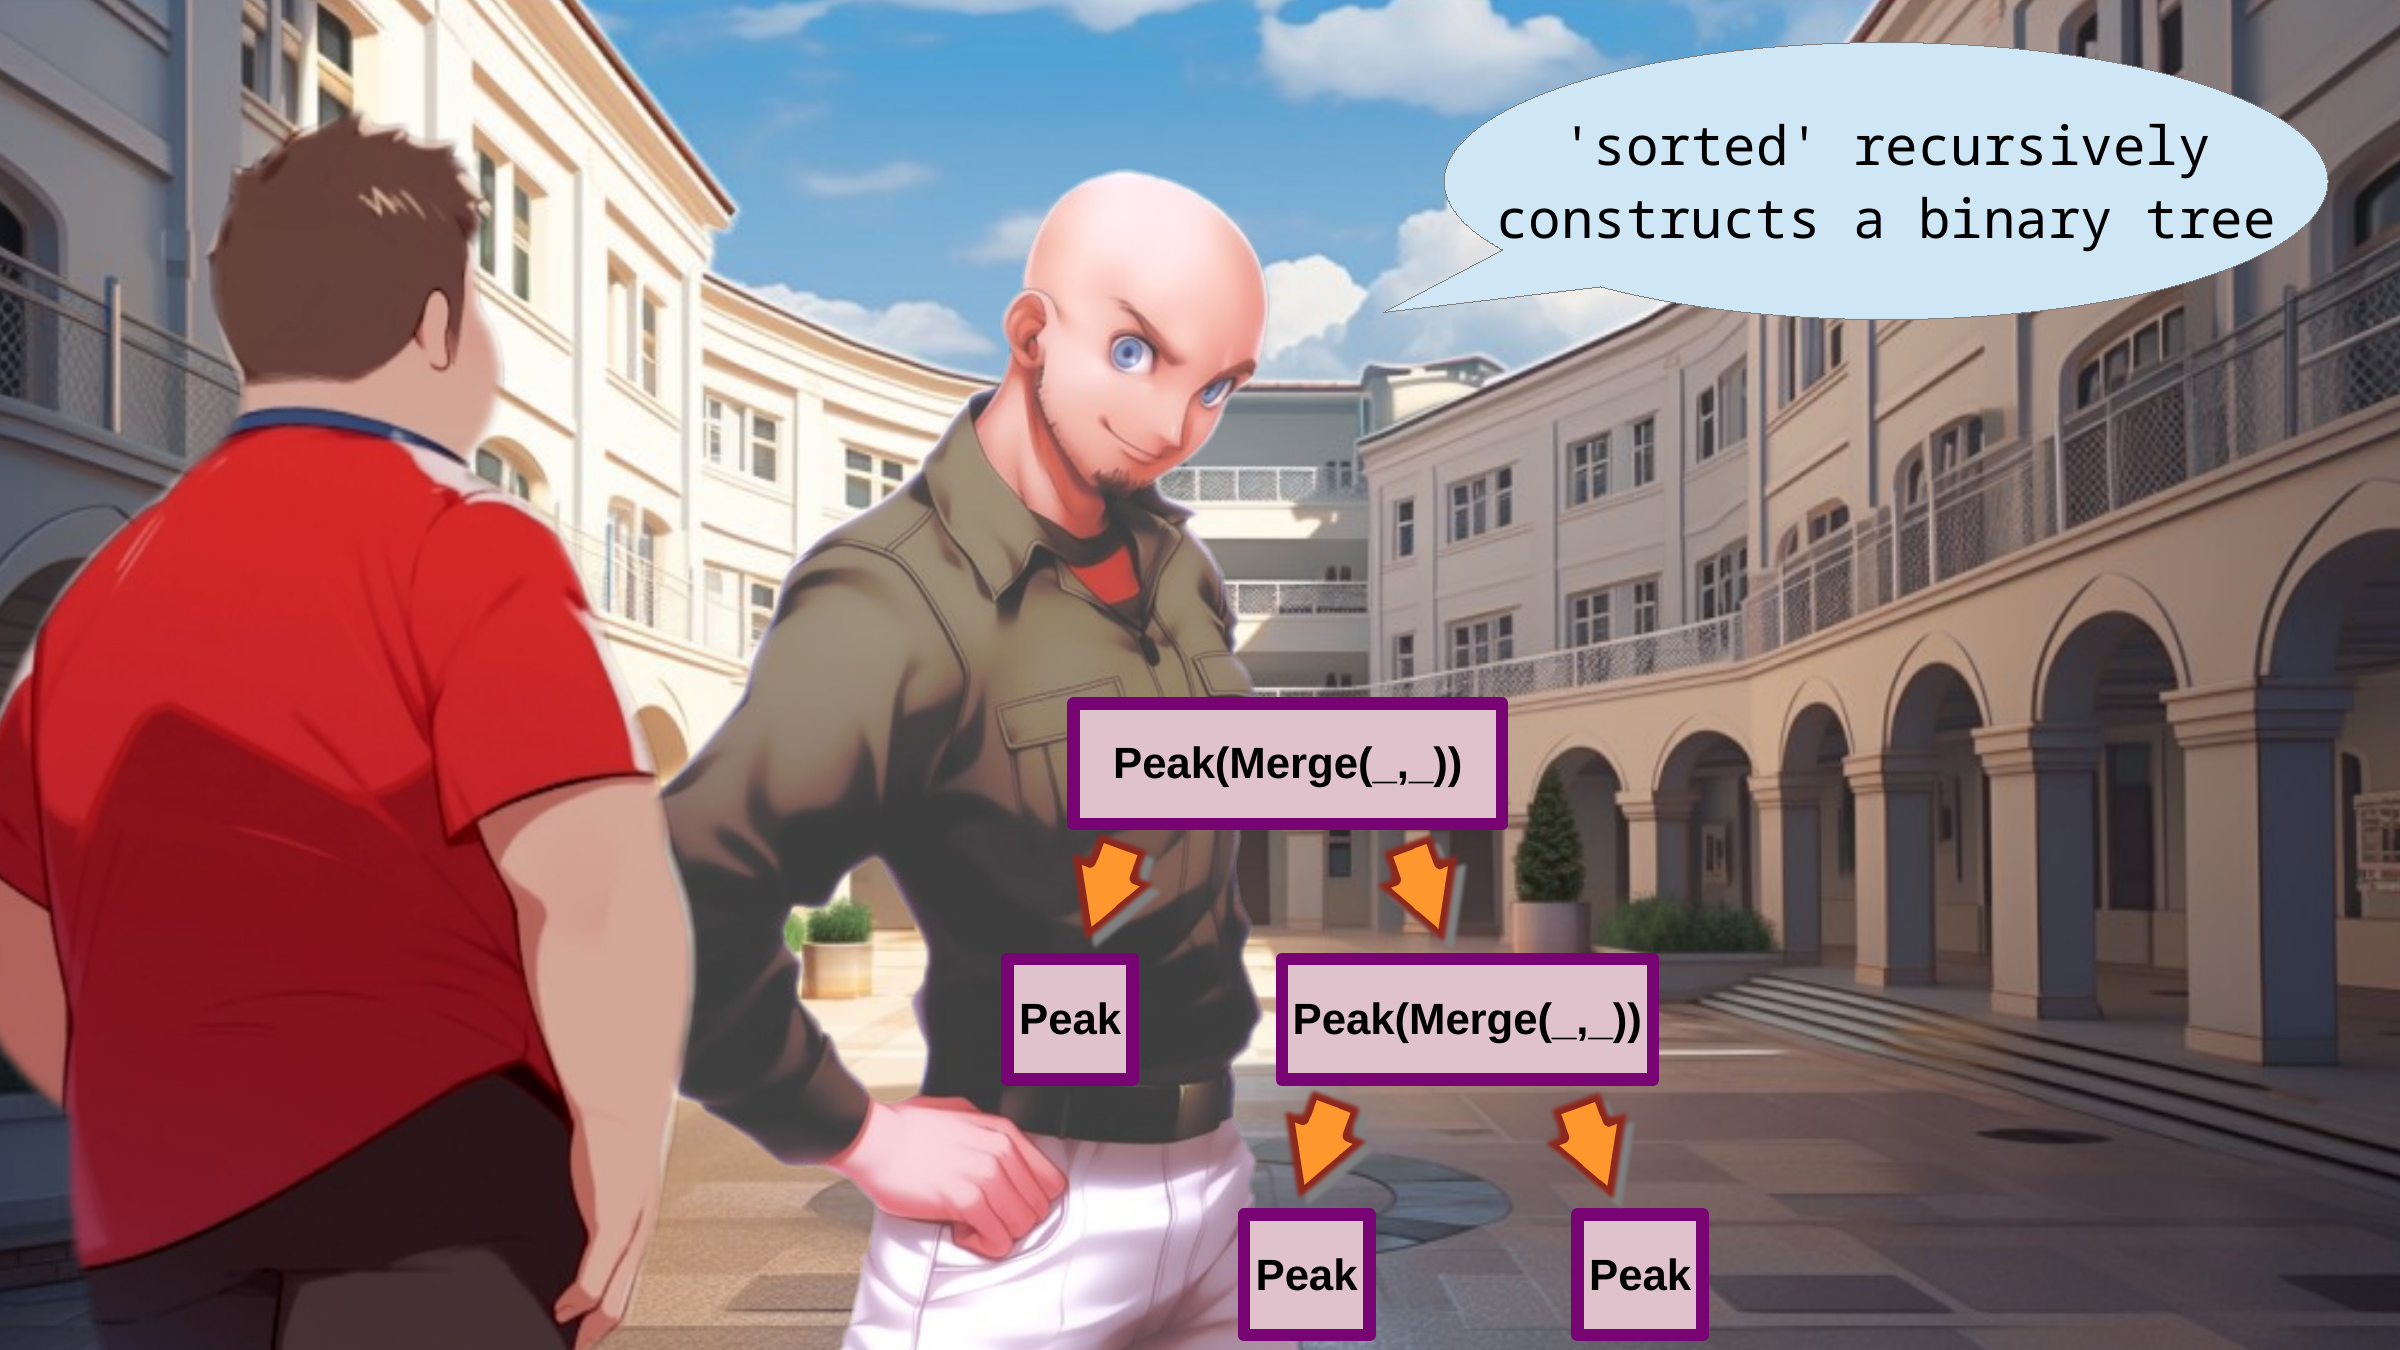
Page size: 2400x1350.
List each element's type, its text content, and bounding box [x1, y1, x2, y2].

text_box Peak(Merge(_,_)) [1073, 703, 1503, 825]
text_box Peak [1577, 1214, 1703, 1336]
picture [0, 0, 2400, 1350]
text_box [1562, 1103, 1616, 1183]
text_box Peak(Merge(_,_)) [1281, 959, 1653, 1080]
text_box [1295, 1102, 1349, 1182]
text_box 'sorted' recursively constructs a binary tree [1383, 42, 2329, 320]
text_box Peak [1244, 1214, 1370, 1336]
text_box Peak [1007, 959, 1133, 1080]
text_box [1082, 844, 1137, 924]
text_box [1394, 845, 1447, 926]
